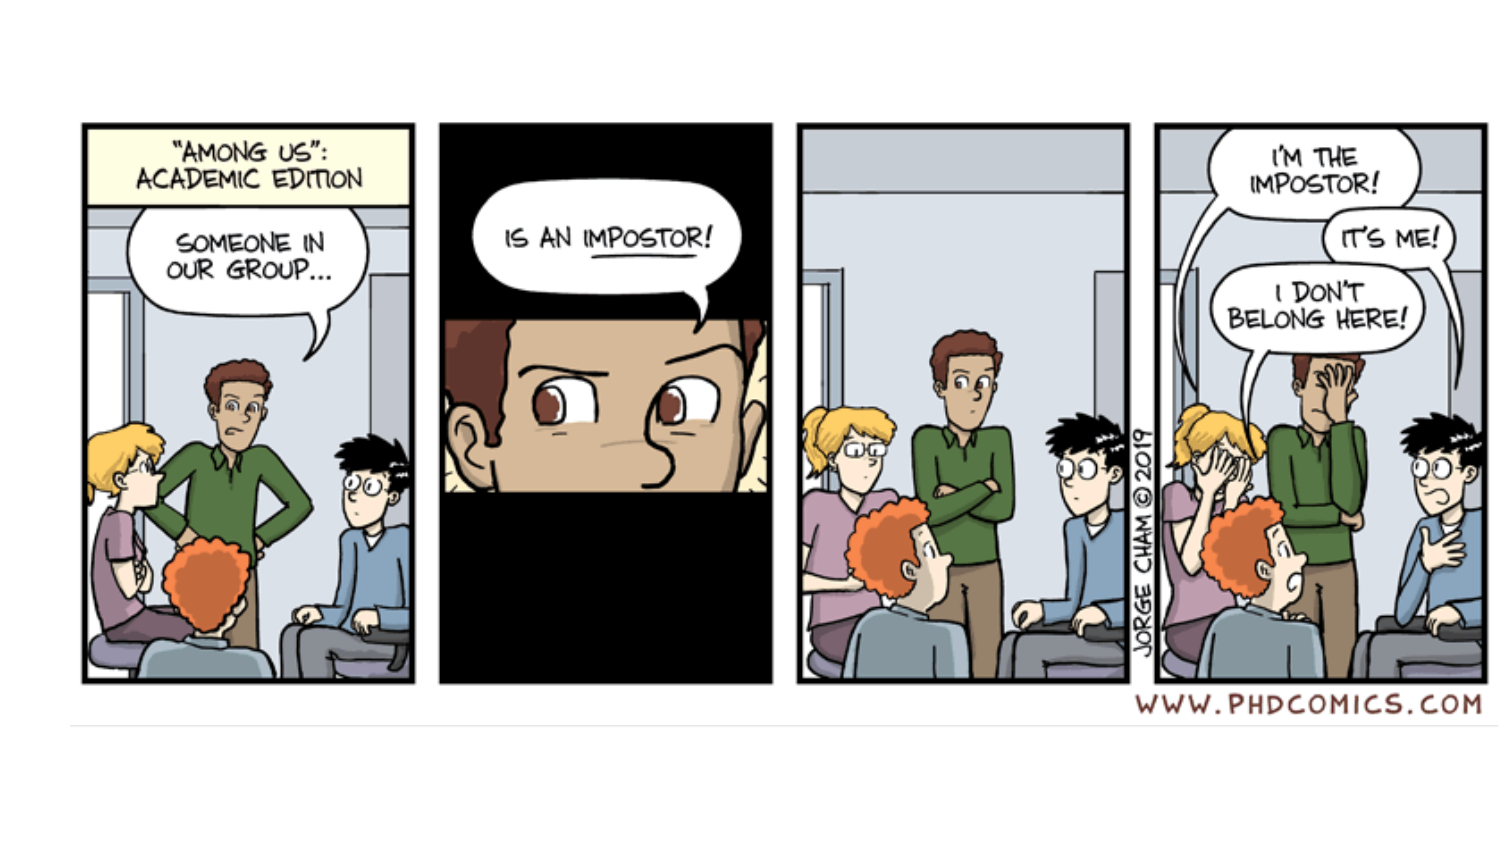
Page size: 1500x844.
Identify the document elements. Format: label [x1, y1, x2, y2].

picture [70, 105, 1500, 726]
